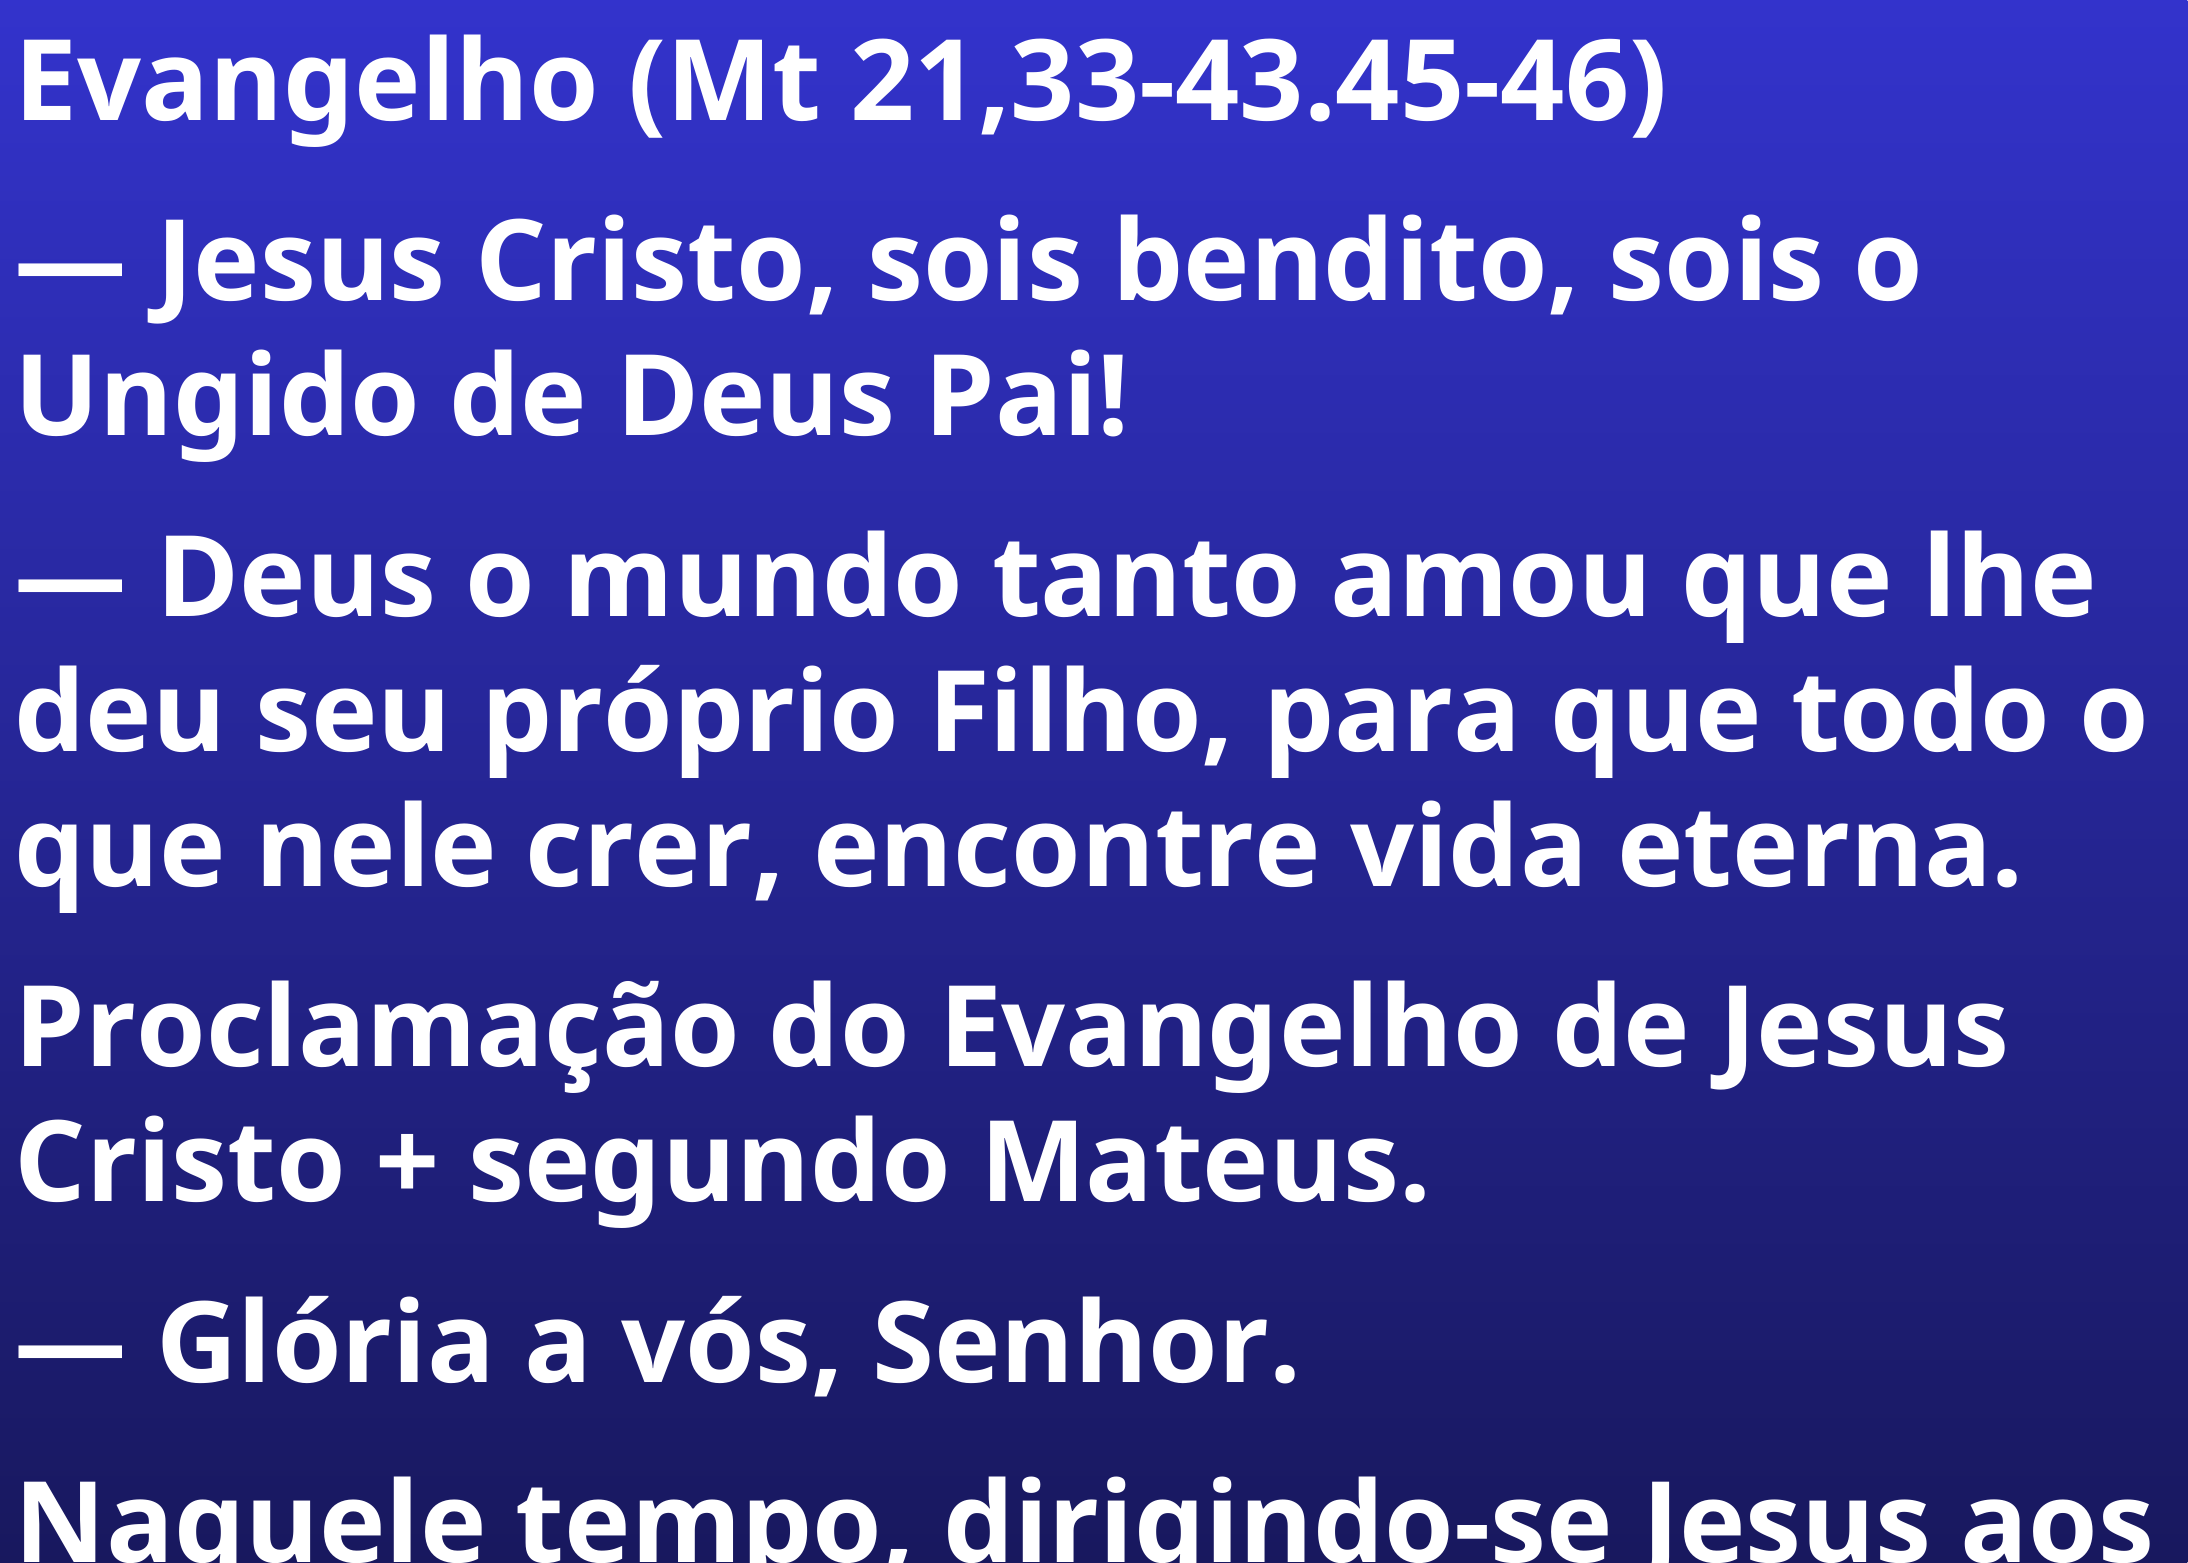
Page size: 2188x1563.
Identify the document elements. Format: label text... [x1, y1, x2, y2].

text_box Evangelho (Mt 21,33-43.45-46) — Jesus Cristo, sois bendito, sois o Ungido de Deus Pai! — Deus o mundo tanto amou que lhe deu seu próprio Filho, para que todo o que nele crer, encontre vida eterna. Proclamação do Evangelho de Jesus Cristo + segundo Mateus. — Glória a vós, Senhor. Naquele tempo, dirigindo-se Jesus aos chefes dos sacerdotes e aos anciãos do povo, disse-lhes: 33 "Escutai esta outra parábola: Certo proprietário plantou uma vinha, pôs uma cerca em volta, fez nela um lagar para esmagar as uvas e construiu uma torre de guarda. Depois arrendou-a a vinhateiros, e viajou para o estrangeiro. 34 Quando chegou o tempo da colheita, o proprietário mandou seus empregados aos vinhateiros para receber seus frutos. 35 Os vinhateiros, porém, agarraram os empregados, espancaram a um, mataram a outro, e ao terceiro apedrejaram. 36 O proprietário mandou de novo outros empregados, em maior número do que os primeiros. Mas eles os trataram da mesma forma. 37 Finalmente, o proprietário, enviou-lhes o seu filho, pensando: 'Ao meu filho eles vão respeitar'. 38 Os vinhateiros, porém, ao verem o filho, disseram entre si: 'Este é o herdeiro. Vinde, vamos matá-lo e tomar posse da sua herança!' 39 Então agarraram o filho, jogaram-no para fora da vinha e o mataram. 40 Pois bem, quando o dono da vinha voltar, o que fará com esses vinhateiros?" 41 Os sumos sacerdotes e os anciãos do povo responderam: "Com certeza mandará matar de modo violento esses perversos e arrendará a vinha a outros vinhateiros, que lhe entregarão os frutos no tempo certo". 42 Então Jesus lhes disse: "Vós nunca lestes nas Escrituras: 'a pedra que os construtores rejeitaram tornou-se a pedra angular; isto foi feito pelo Senhor e é maravilhoso aos nossos olhos?' 43 Por isso eu vos digo: o Reino de Deus vos será tirado e será entregue a um povo que produzirá frutos". 45 Os sumos sacerdotes e fariseus ouviram as parábolas de Jesus, e compreenderam que estava falando deles. 46 Procuraram prendê-lo, mas ficaram com medo das multidões, pois elas consideravam Jesus um profeta. [0, 0, 2188, 1563]
